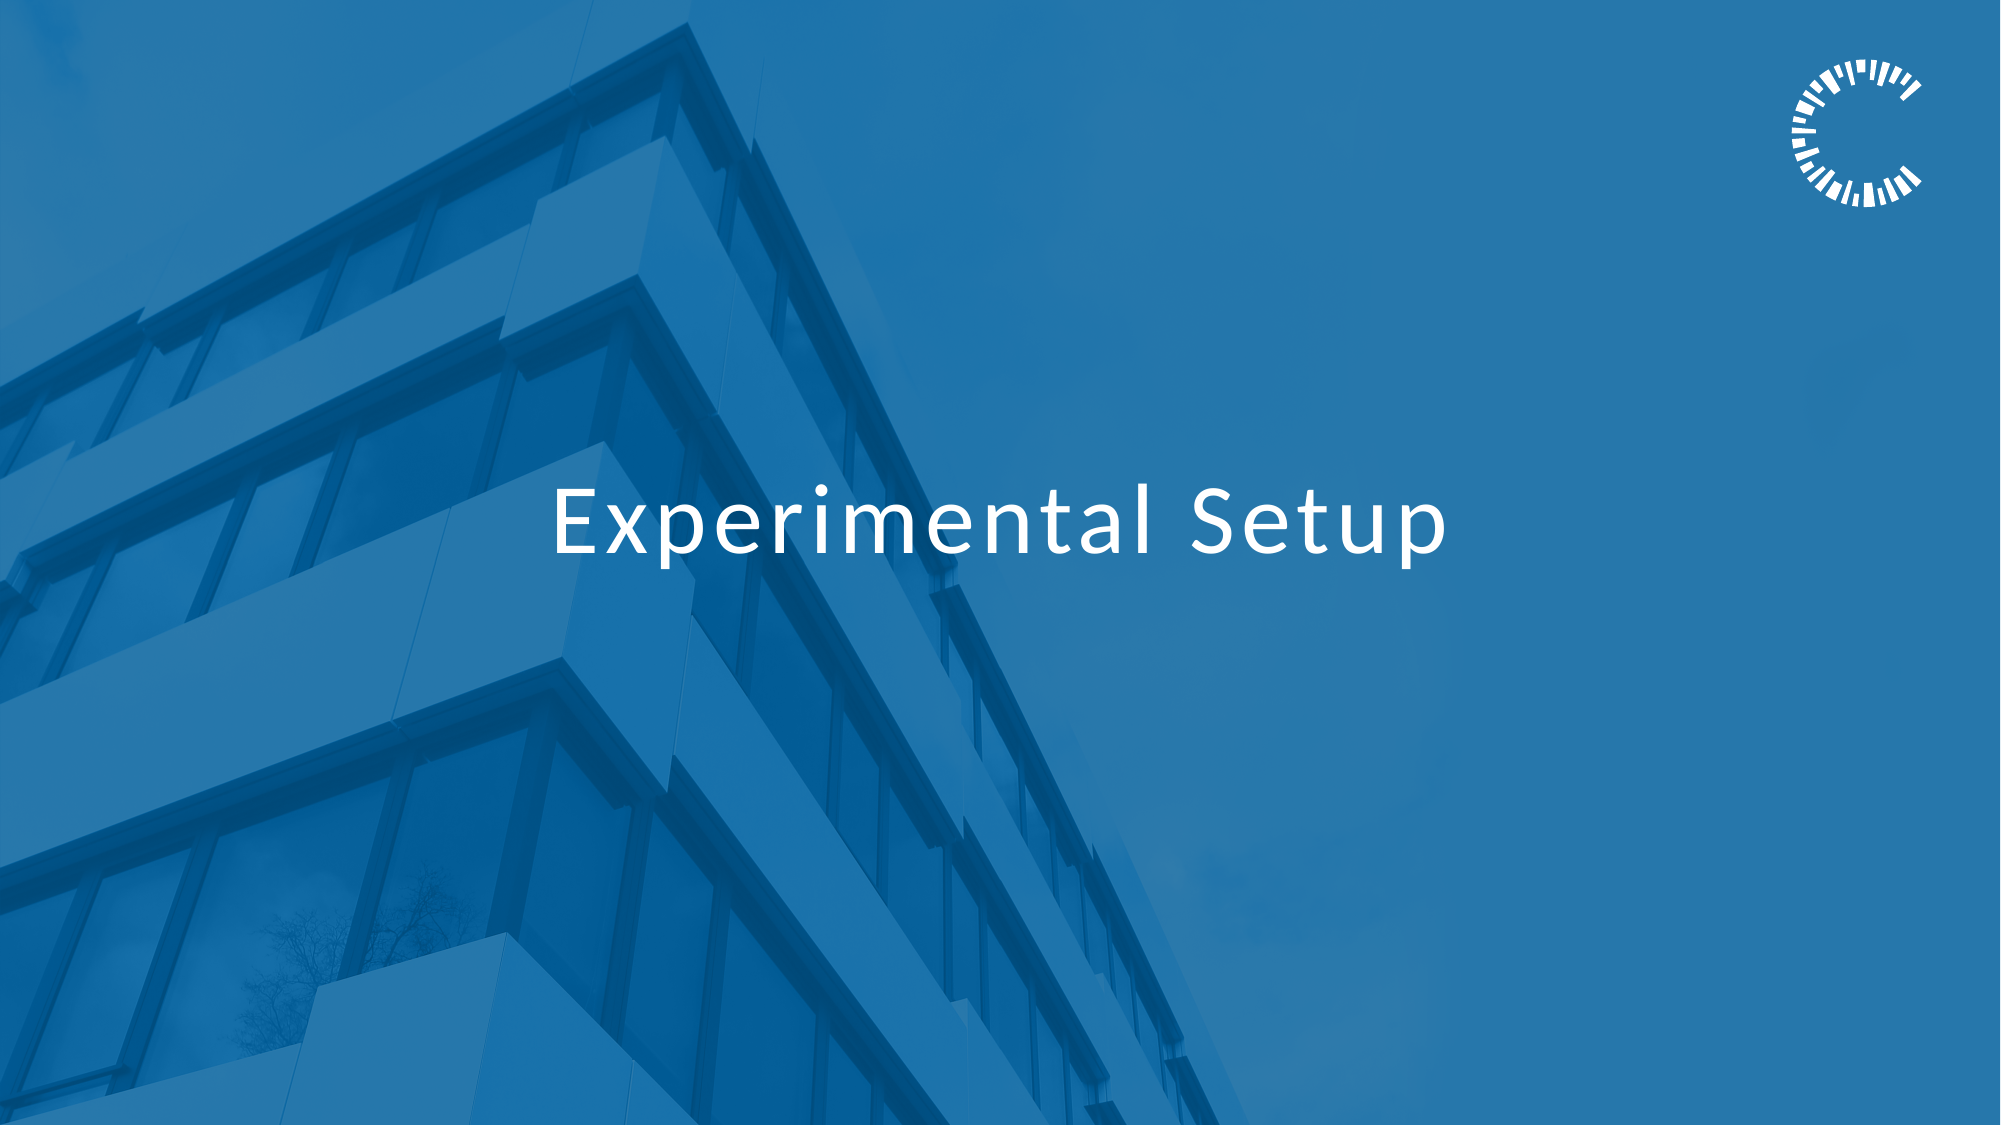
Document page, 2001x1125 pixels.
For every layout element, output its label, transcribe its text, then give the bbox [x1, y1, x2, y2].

list Experimental Setup [78, 448, 1922, 840]
picture [0, 0, 2001, 1125]
